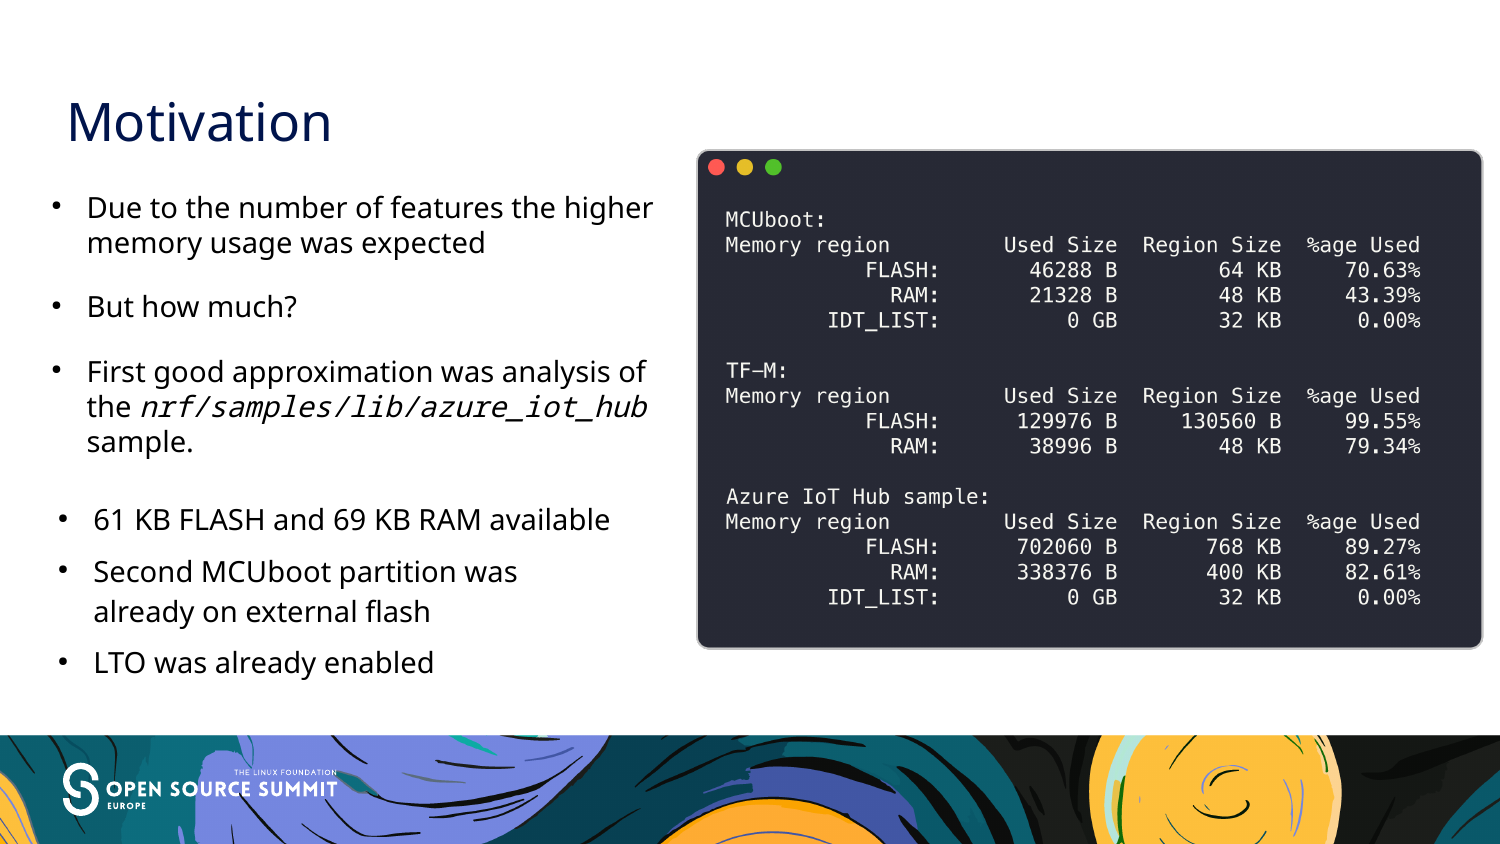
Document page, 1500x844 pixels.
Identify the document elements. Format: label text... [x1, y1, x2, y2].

list Due to the number of features the higher memory usage was expected But how much? First good approximation was analysis of the nrf/samples/lib/azure_iot_hub sample. [51, 189, 696, 480]
text_box 61 KB FLASH and 69 KB RAM available Second MCUboot partition was already on external flash LTO was already enabled [43, 492, 634, 694]
title Motivation [51, 72, 1449, 167]
picture [0, 0, 1500, 844]
